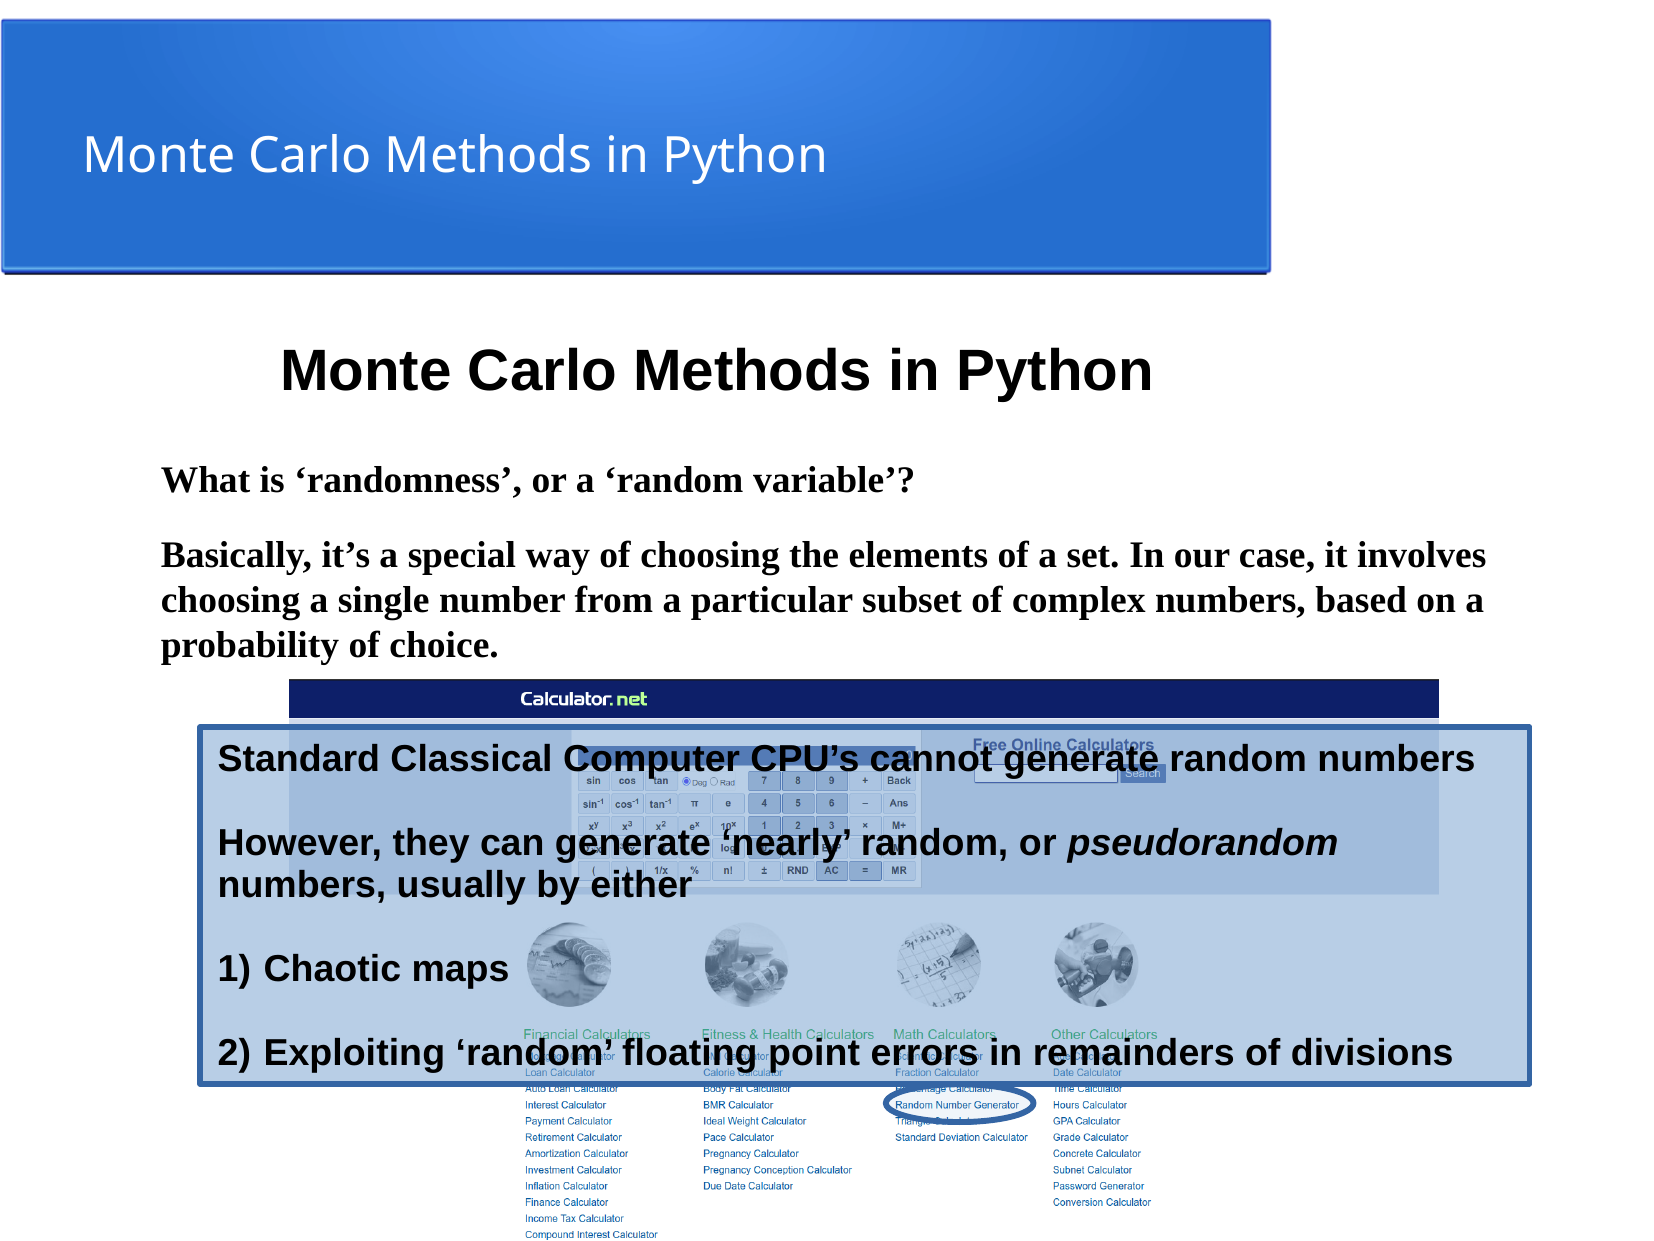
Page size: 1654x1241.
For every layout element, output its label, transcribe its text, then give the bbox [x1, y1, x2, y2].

picture [289, 1087, 1439, 1241]
text_box Standard Classical Computer CPU’s cannot generate random numbers However, they can generate ‘nearly’ random, or pseudorandom numbers, usually by either Chaotic maps Exploiting ‘random’ floating point errors in remainders of divisions [200, 727, 1530, 1084]
text_box [885, 1084, 1034, 1123]
text_box Monte Carlo Methods in Python [265, 324, 1397, 405]
text_box Monte Carlo Methods in Python [82, 49, 1571, 257]
picture [0, 17, 1275, 281]
picture [289, 679, 1439, 724]
text_box What is ‘randomness’, or a ‘random variable’? Basically, it’s a special way of choosing the elements of a set. In our case, it involves choosing a single number from a particular subset of complex numbers, based on a probability of choice. [90, 455, 1571, 1131]
